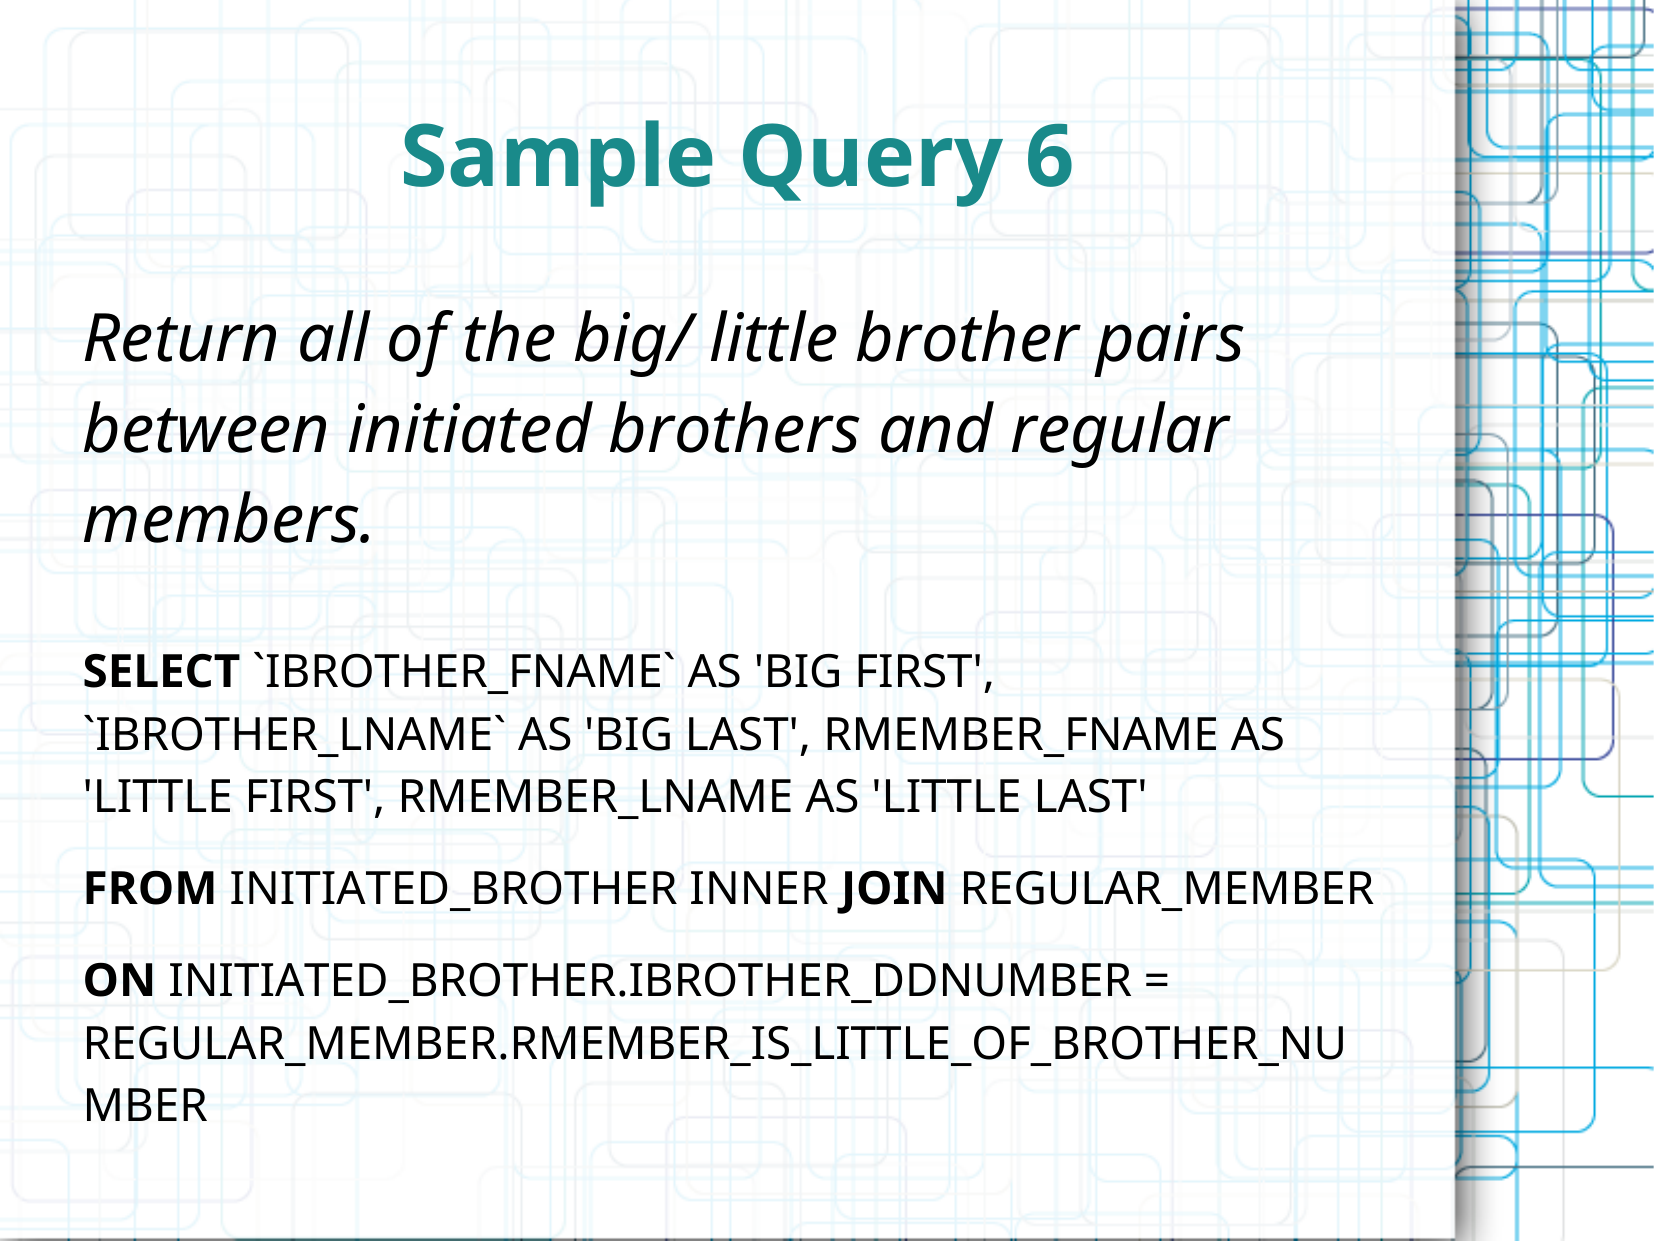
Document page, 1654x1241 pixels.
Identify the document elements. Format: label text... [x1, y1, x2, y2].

title Sample Query 6 [59, 49, 1418, 257]
list Return all of the big/ little brother pairs between initiated brothers and regular members. SELECT `IBROTHER_FNAME` AS 'BIG FIRST', `IBROTHER_LNAME` AS 'BIG LAST', RMEMBER_FNAME AS 'LITTLE FIRST', RMEMBER_LNAME AS 'LITTLE LAST' FROM INITIATED_BROTHER INNER JOIN REGULAR_MEMBER ON INITIATED_BROTHER.IBROTHER_DDNUMBER = REGULAR_MEMBER.RMEMBER_IS_LITTLE_OF_BROTHER_NUMBER [82, 290, 1381, 1109]
picture [0, 0, 1654, 1241]
